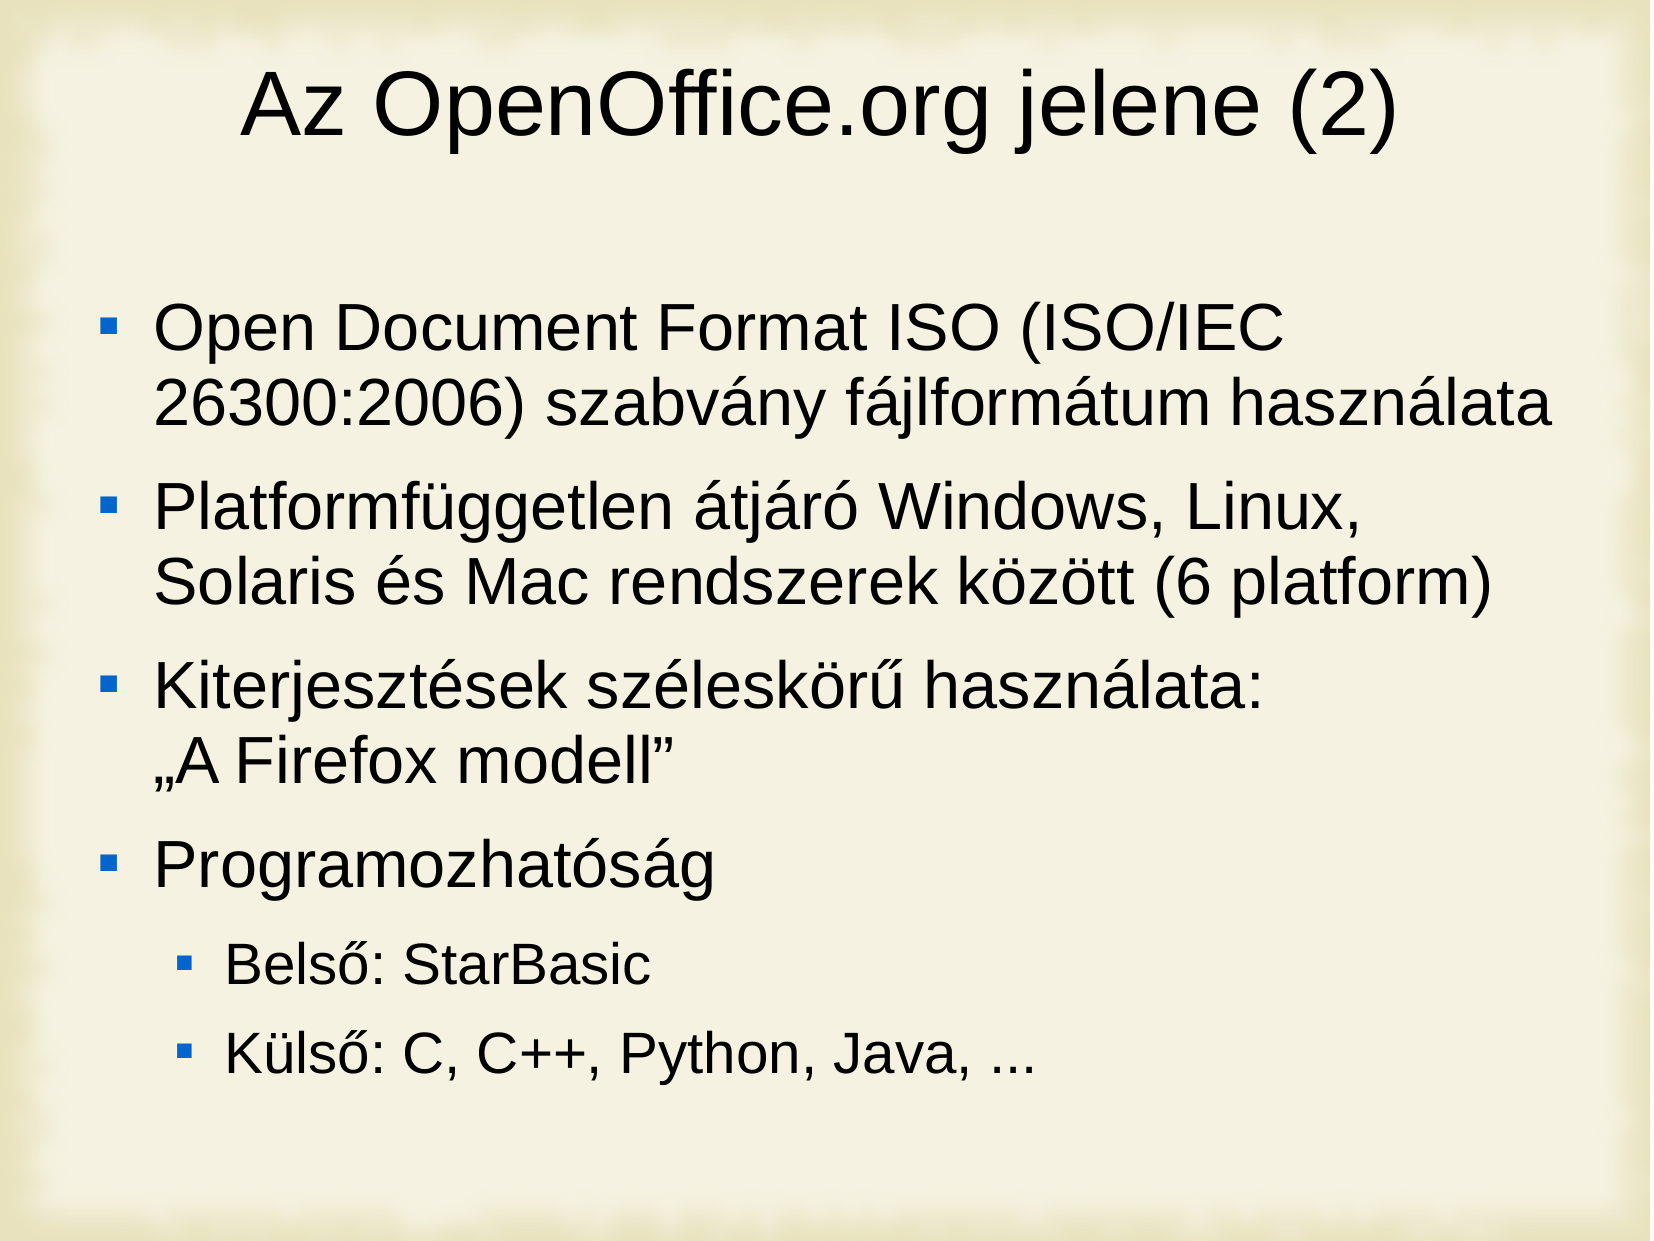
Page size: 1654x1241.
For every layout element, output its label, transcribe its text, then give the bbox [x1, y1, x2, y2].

list Open Document Format ISO (ISO/IEC 26300:2006) szabvány fájlformátum használata Platformfüggetlen átjáró Windows, Linux, Solaris és Mac rendszerek között (6 platform) Kiterjesztések széleskörű használata: „A Firefox modell” Programozhatóság Belső: StarBasic Külső: C, C++, Python, Java, ... [82, 290, 1571, 1094]
picture [0, 0, 1651, 1241]
title Az OpenOffice.org jelene (2) [76, 0, 1565, 208]
